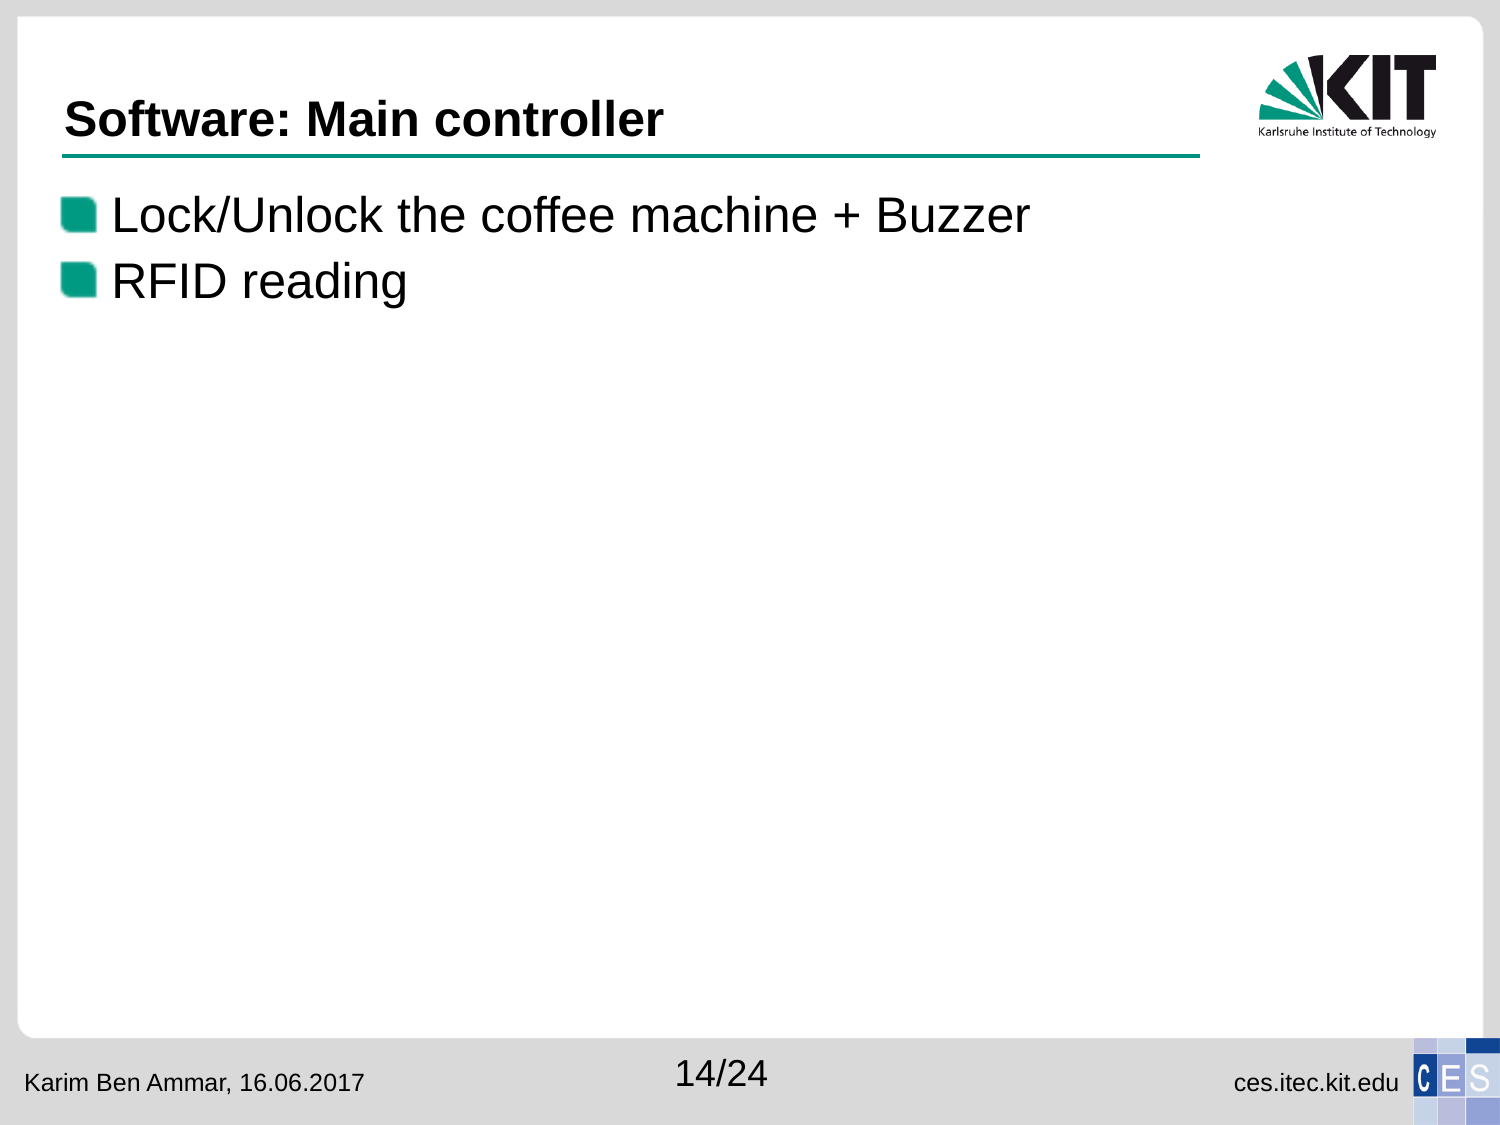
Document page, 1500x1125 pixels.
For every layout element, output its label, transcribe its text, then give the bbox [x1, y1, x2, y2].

picture [0, 0, 1500, 1125]
text_box Lock/Unlock the coffee machine + Buzzer RFID reading [45, 179, 1456, 1021]
title Software: Main controller [64, 54, 1198, 147]
text_box 14/24 [659, 1045, 783, 1117]
